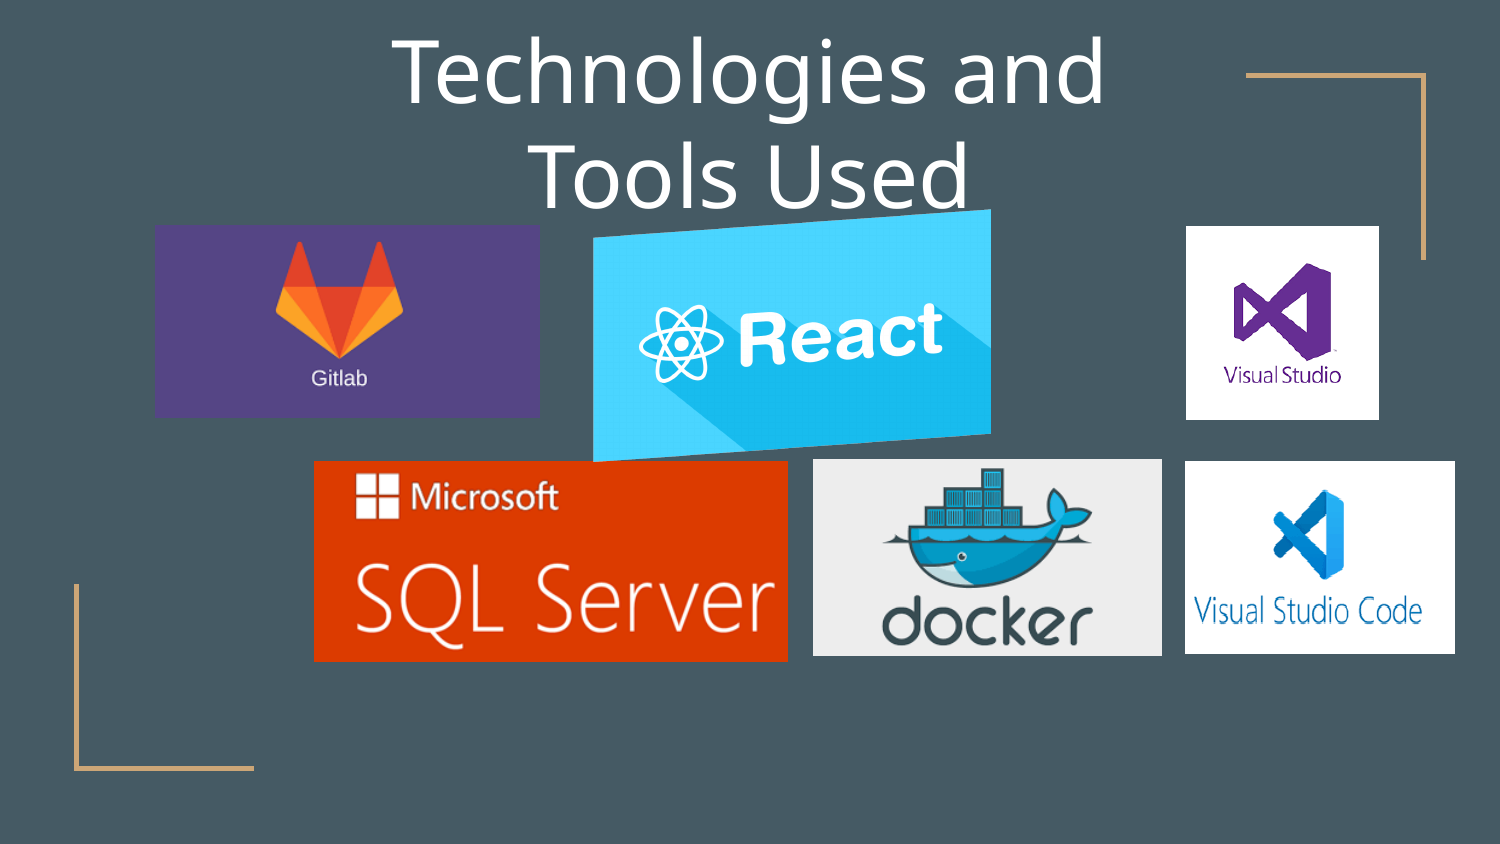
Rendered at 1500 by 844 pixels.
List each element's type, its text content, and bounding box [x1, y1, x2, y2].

picture [813, 459, 1162, 656]
text_box Technologies and Tools Used [332, 0, 1168, 246]
picture [155, 225, 540, 418]
picture [1185, 461, 1455, 654]
picture [1186, 226, 1379, 420]
picture [314, 210, 991, 662]
